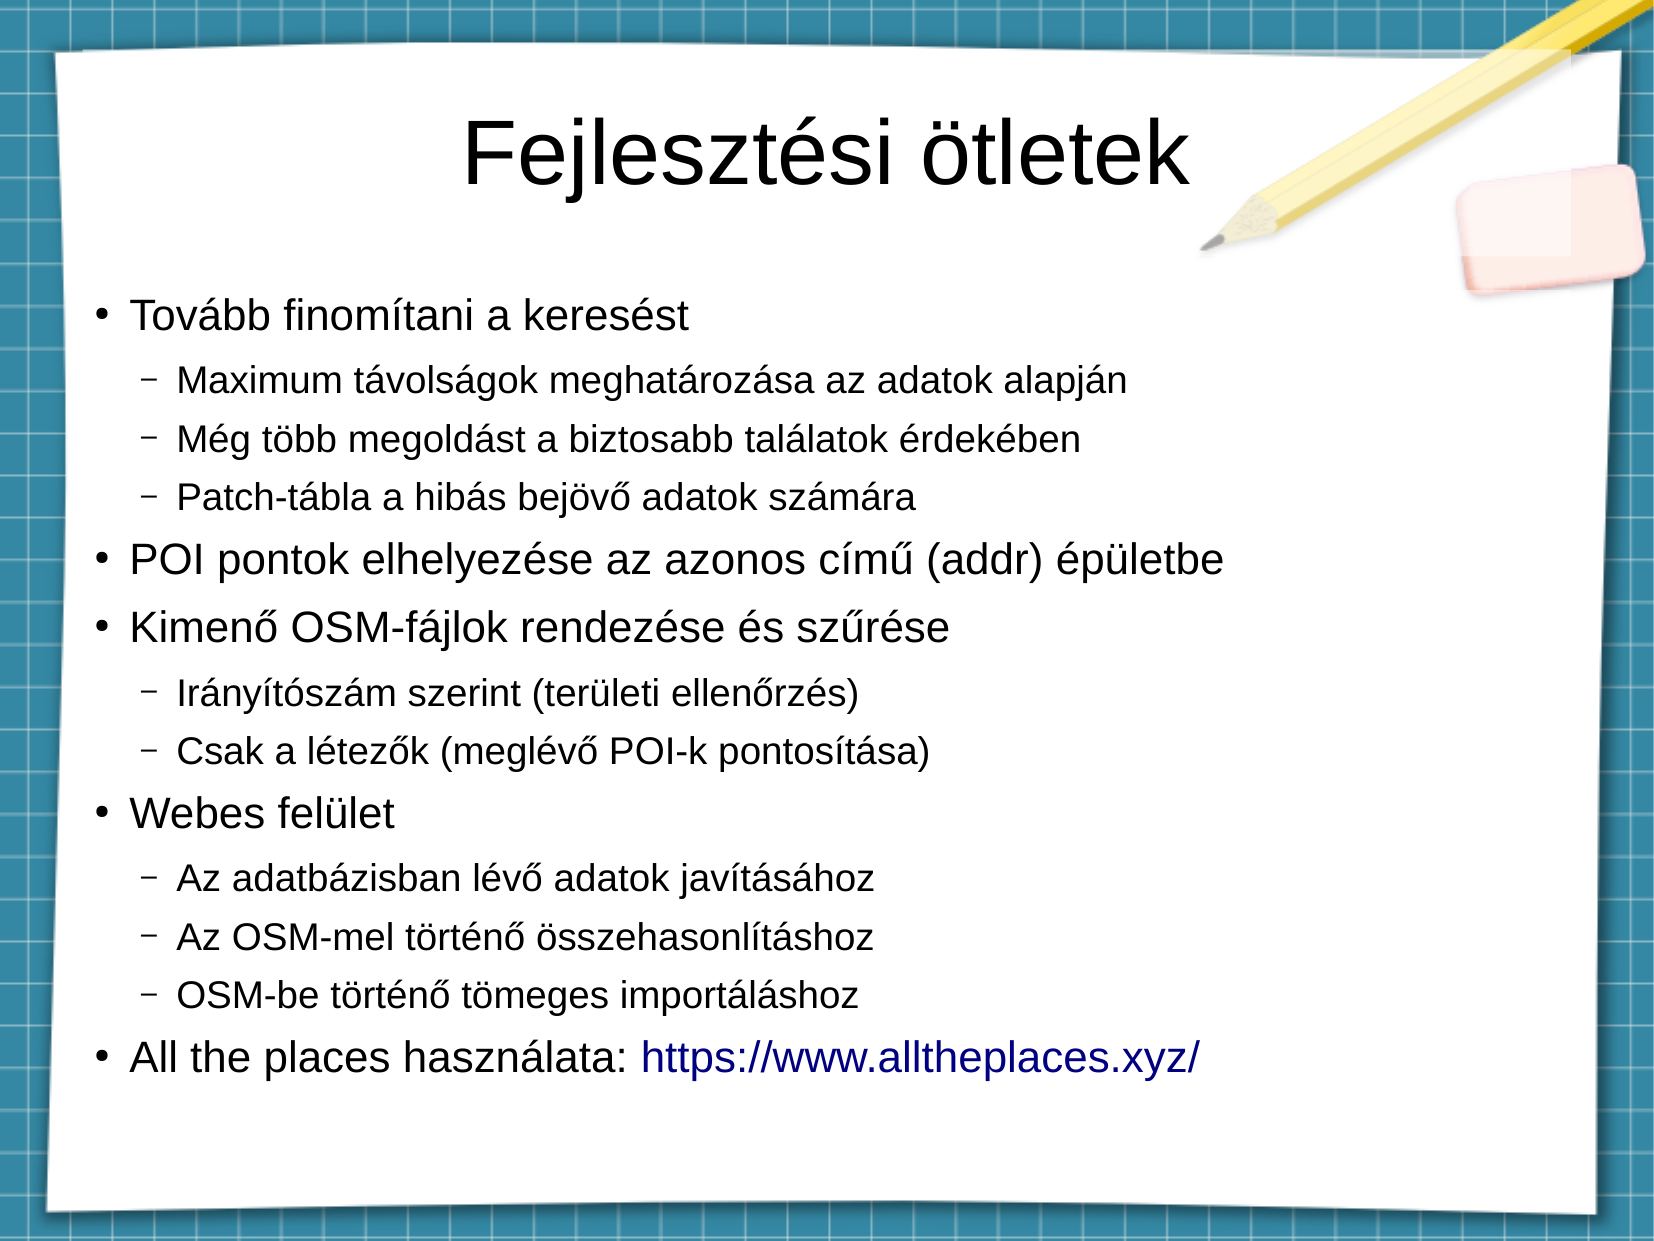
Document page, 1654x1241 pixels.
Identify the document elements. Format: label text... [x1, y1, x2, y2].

list Tovább finomítani a keresést Maximum távolságok meghatározása az adatok alapján Még több megoldást a biztosabb találatok érdekében Patch-tábla a hibás bejövő adatok számára POI pontok elhelyezése az azonos című (addr) épületbe Kimenő OSM-fájlok rendezése és szűrése Irányítószám szerint (területi ellenőrzés) Csak a létezők (meglévő POI-k pontosítása) Webes felület Az adatbázisban lévő adatok javításához Az OSM-mel történő összehasonlításhoz OSM-be történő tömeges importáláshoz All the places használata: https://www.alltheplaces.xyz/ [82, 290, 1571, 1087]
picture [0, 0, 1654, 1241]
title Fejlesztési ötletek [82, 49, 1571, 257]
